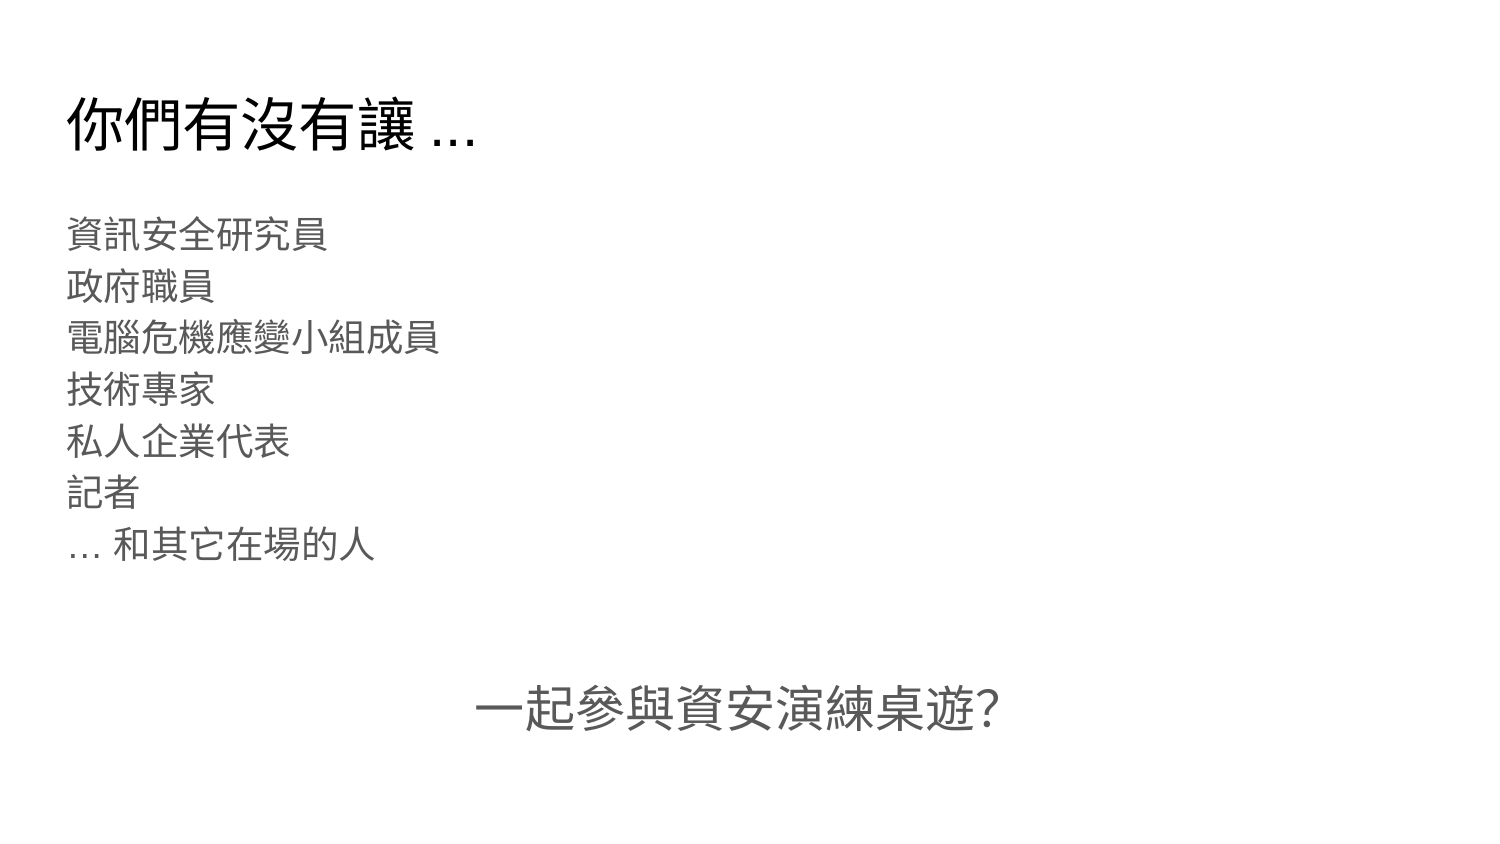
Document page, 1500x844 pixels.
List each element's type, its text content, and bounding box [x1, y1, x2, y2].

title 你們有沒有讓... [51, 72, 1449, 167]
list 資訊安全研究員 政府職員 電腦危機應變小組成員 技術專家 私人企業代表 記者 … 和其它在場的人 一起參與資安演練桌遊？ [51, 189, 1449, 750]
